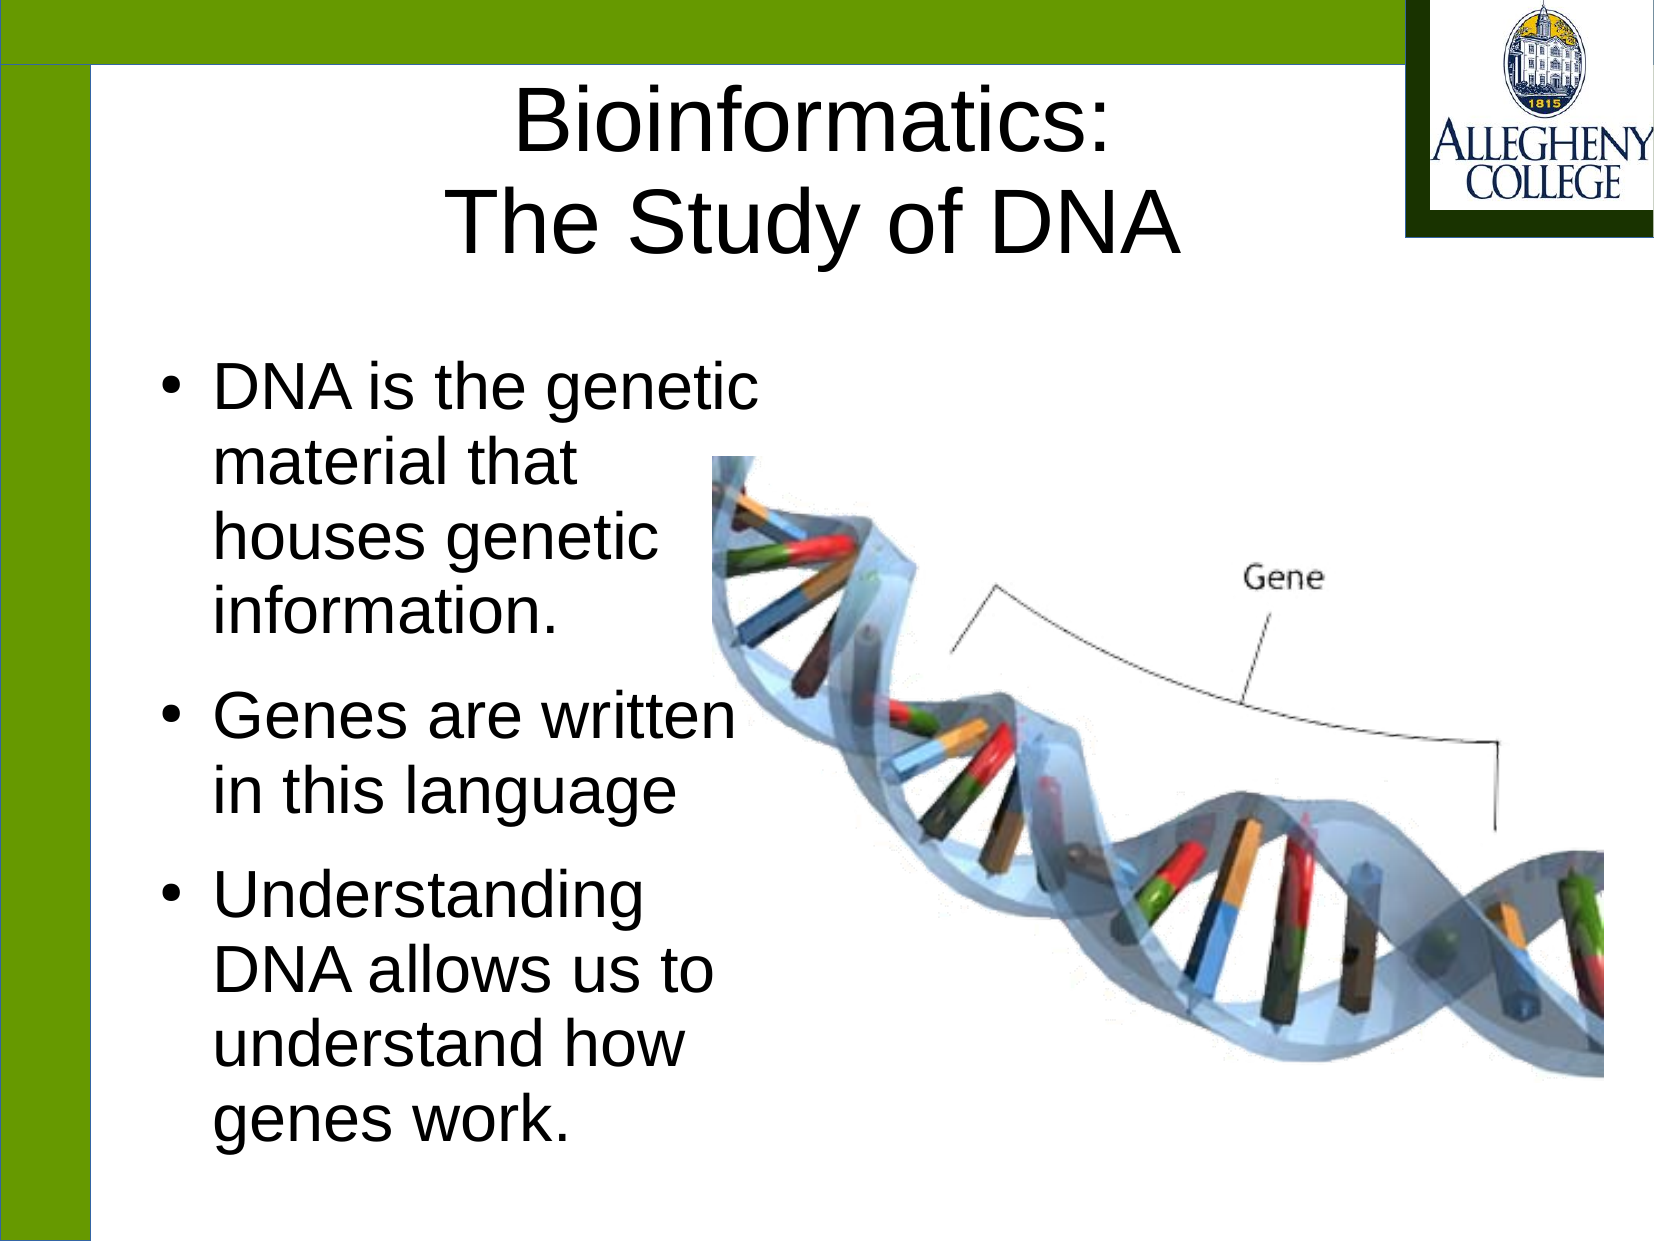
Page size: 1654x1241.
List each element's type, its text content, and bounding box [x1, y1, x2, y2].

picture [712, 456, 1604, 1083]
list DNA is the genetic material that houses genetic information. Genes are written in this language Understanding DNA allows us to understand how genes work. [141, 349, 796, 1218]
title Bioinformatics: The Study of DNA [112, 67, 1515, 275]
picture [1430, 0, 1654, 210]
text_box [0, 0, 1654, 1241]
